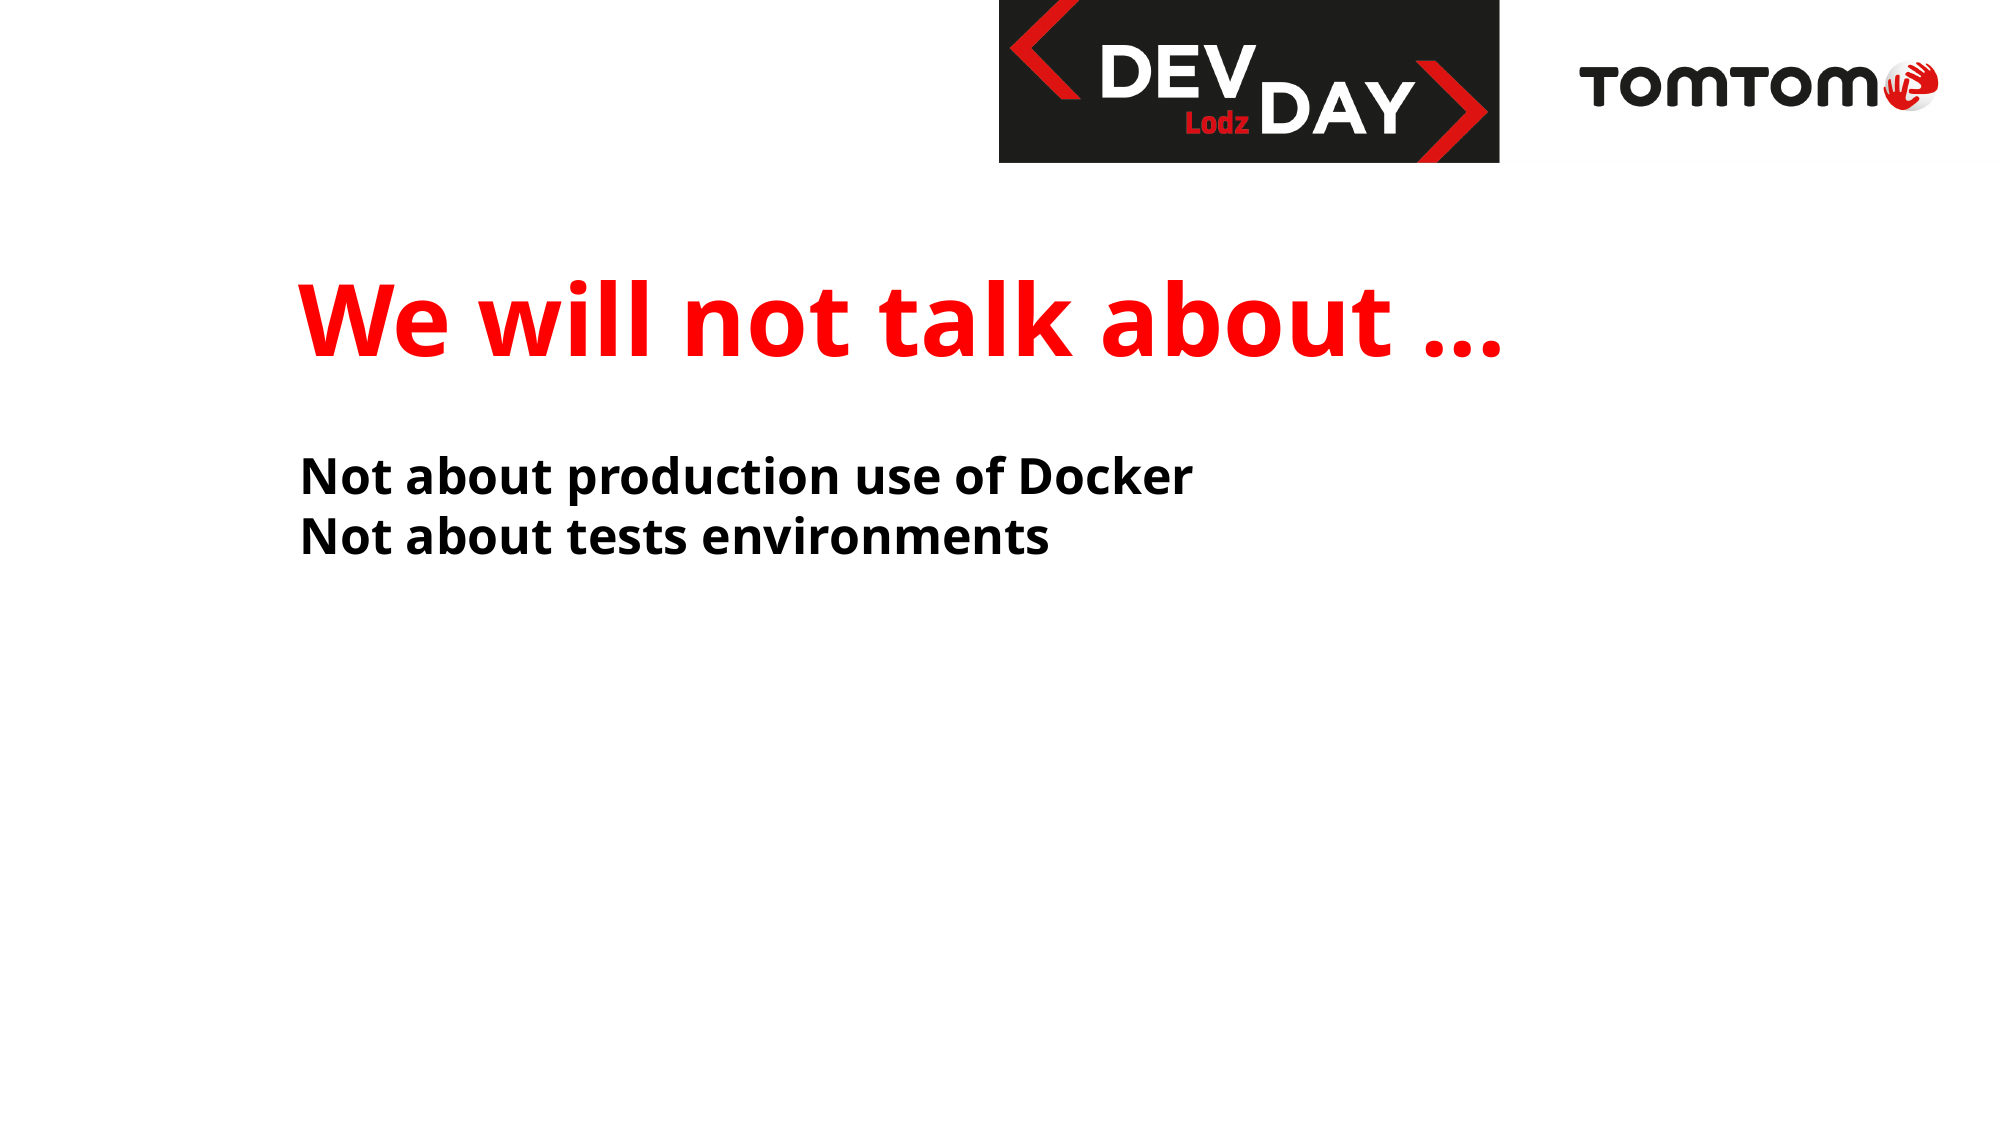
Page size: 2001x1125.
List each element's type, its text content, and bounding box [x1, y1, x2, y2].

picture [999, 0, 2000, 164]
text_box We will not talk about ... [283, 249, 1717, 385]
text_box Not about production use of Docker Not about tests environments [284, 437, 1718, 632]
